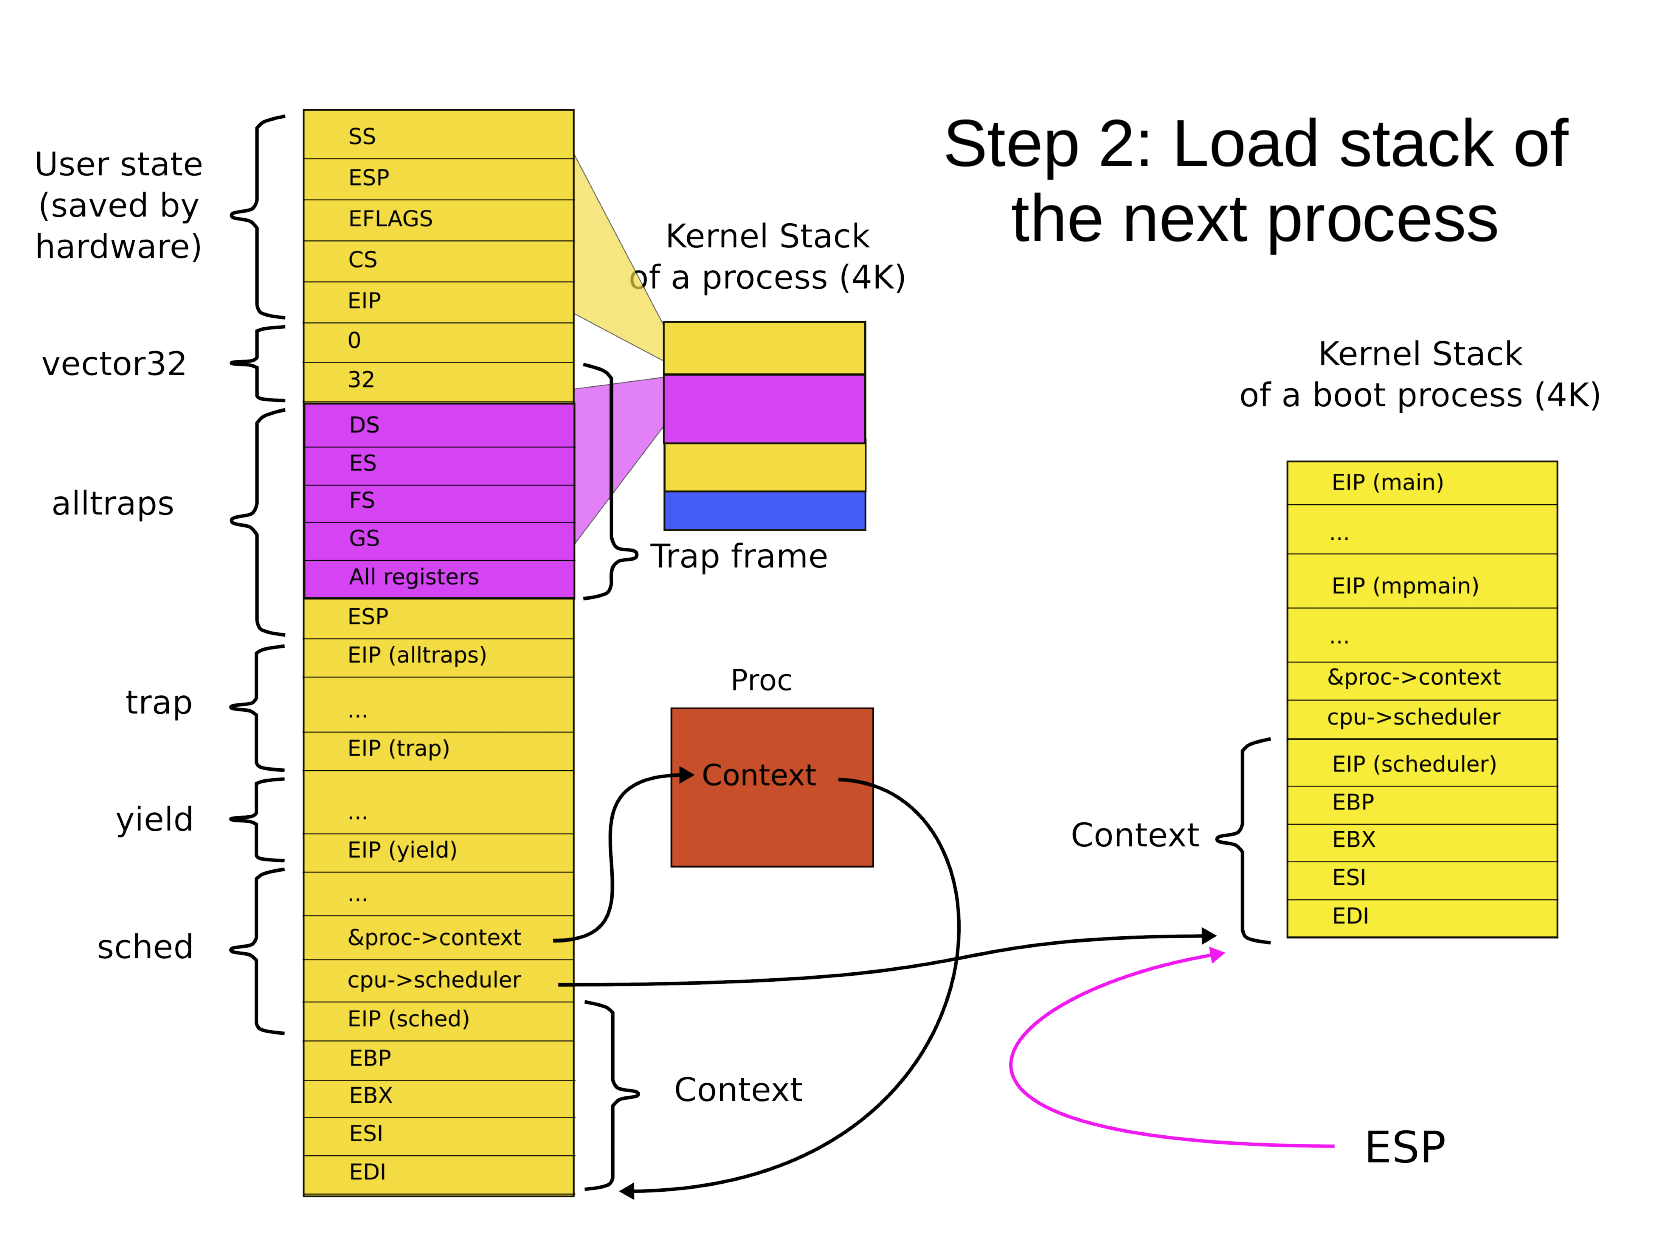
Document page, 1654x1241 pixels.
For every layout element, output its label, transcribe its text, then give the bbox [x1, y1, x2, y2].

list Step 2: Load stack of the next process [900, 105, 1613, 301]
picture [37, 109, 1599, 1201]
